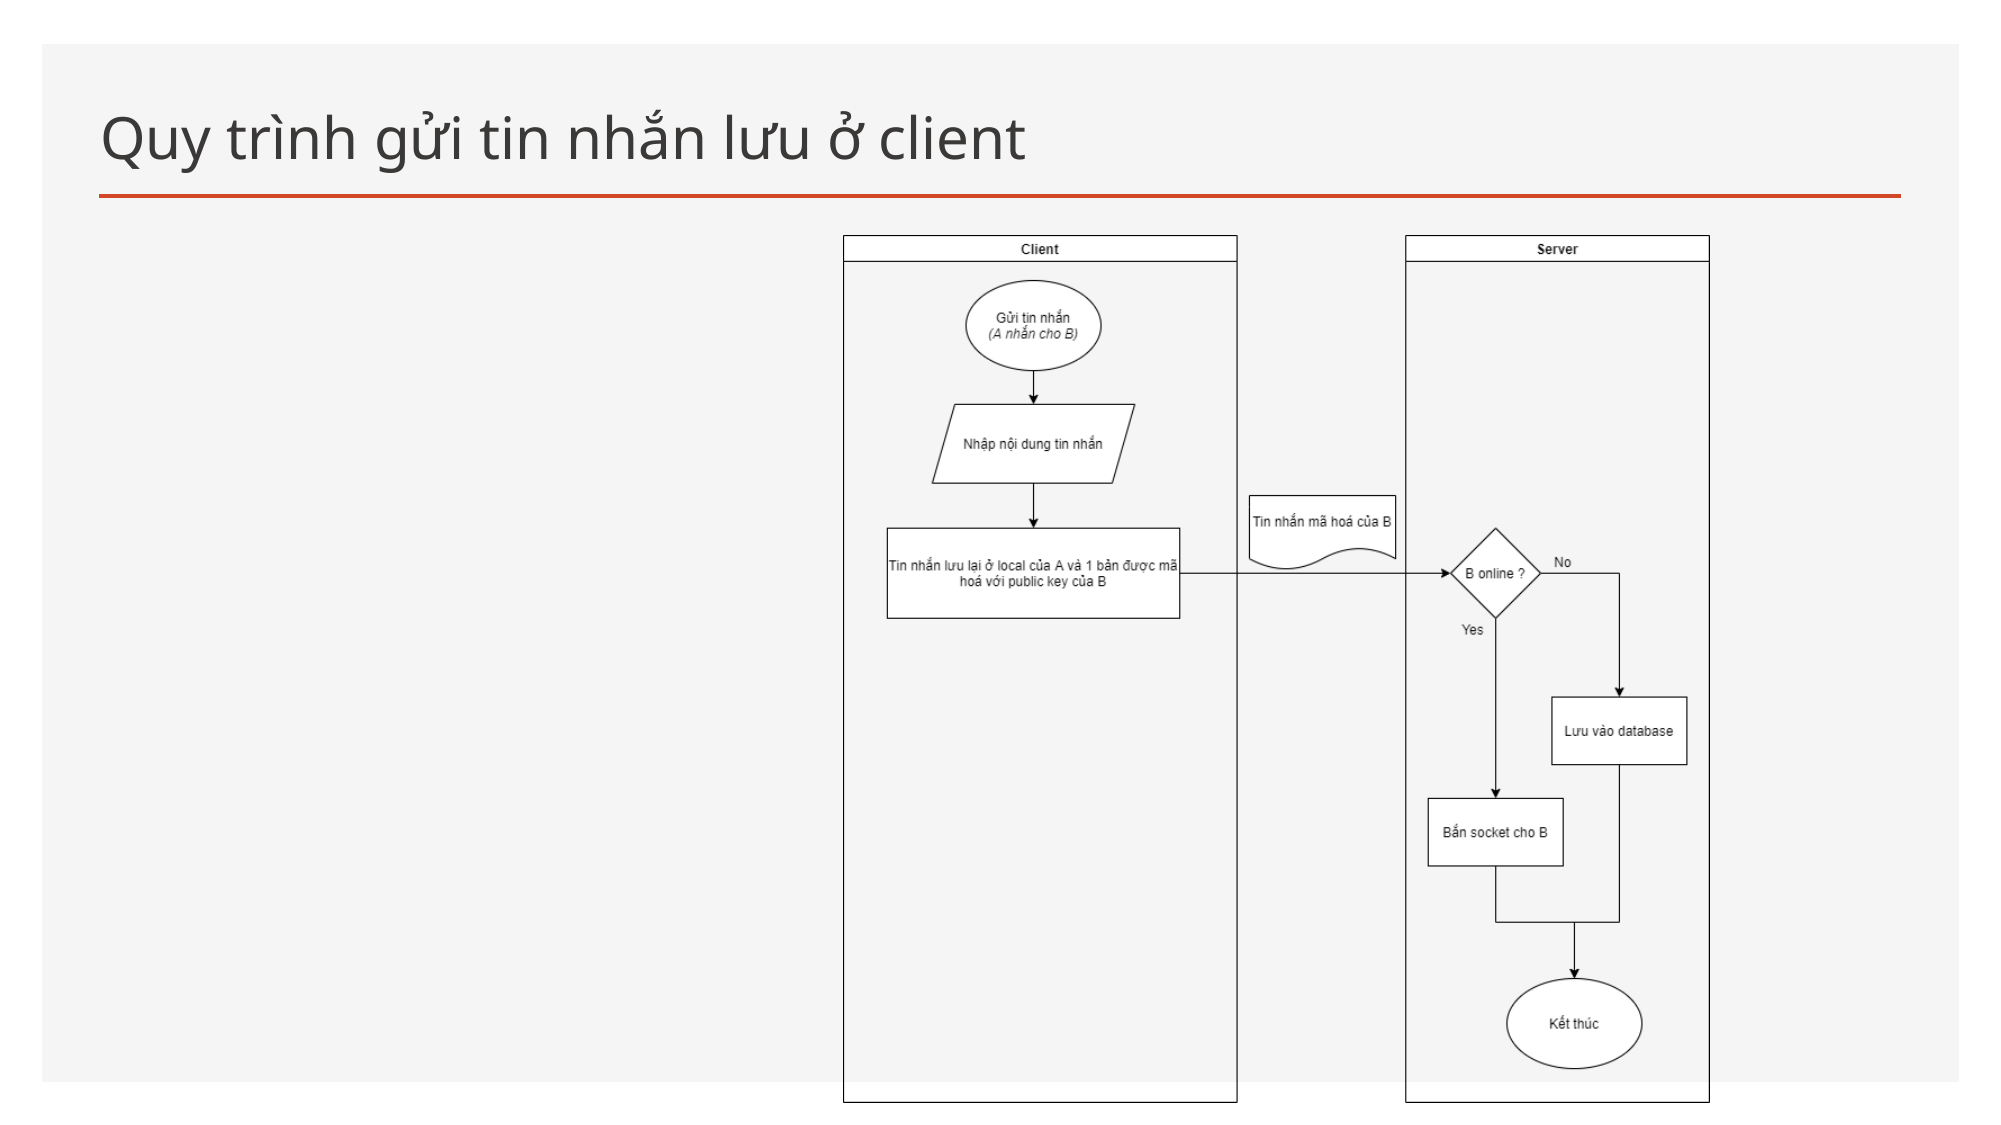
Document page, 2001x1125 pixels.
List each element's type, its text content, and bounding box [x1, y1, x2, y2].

picture [843, 235, 1710, 1103]
title Quy trình gửi tin nhắn lưu ở client [85, 73, 1214, 179]
